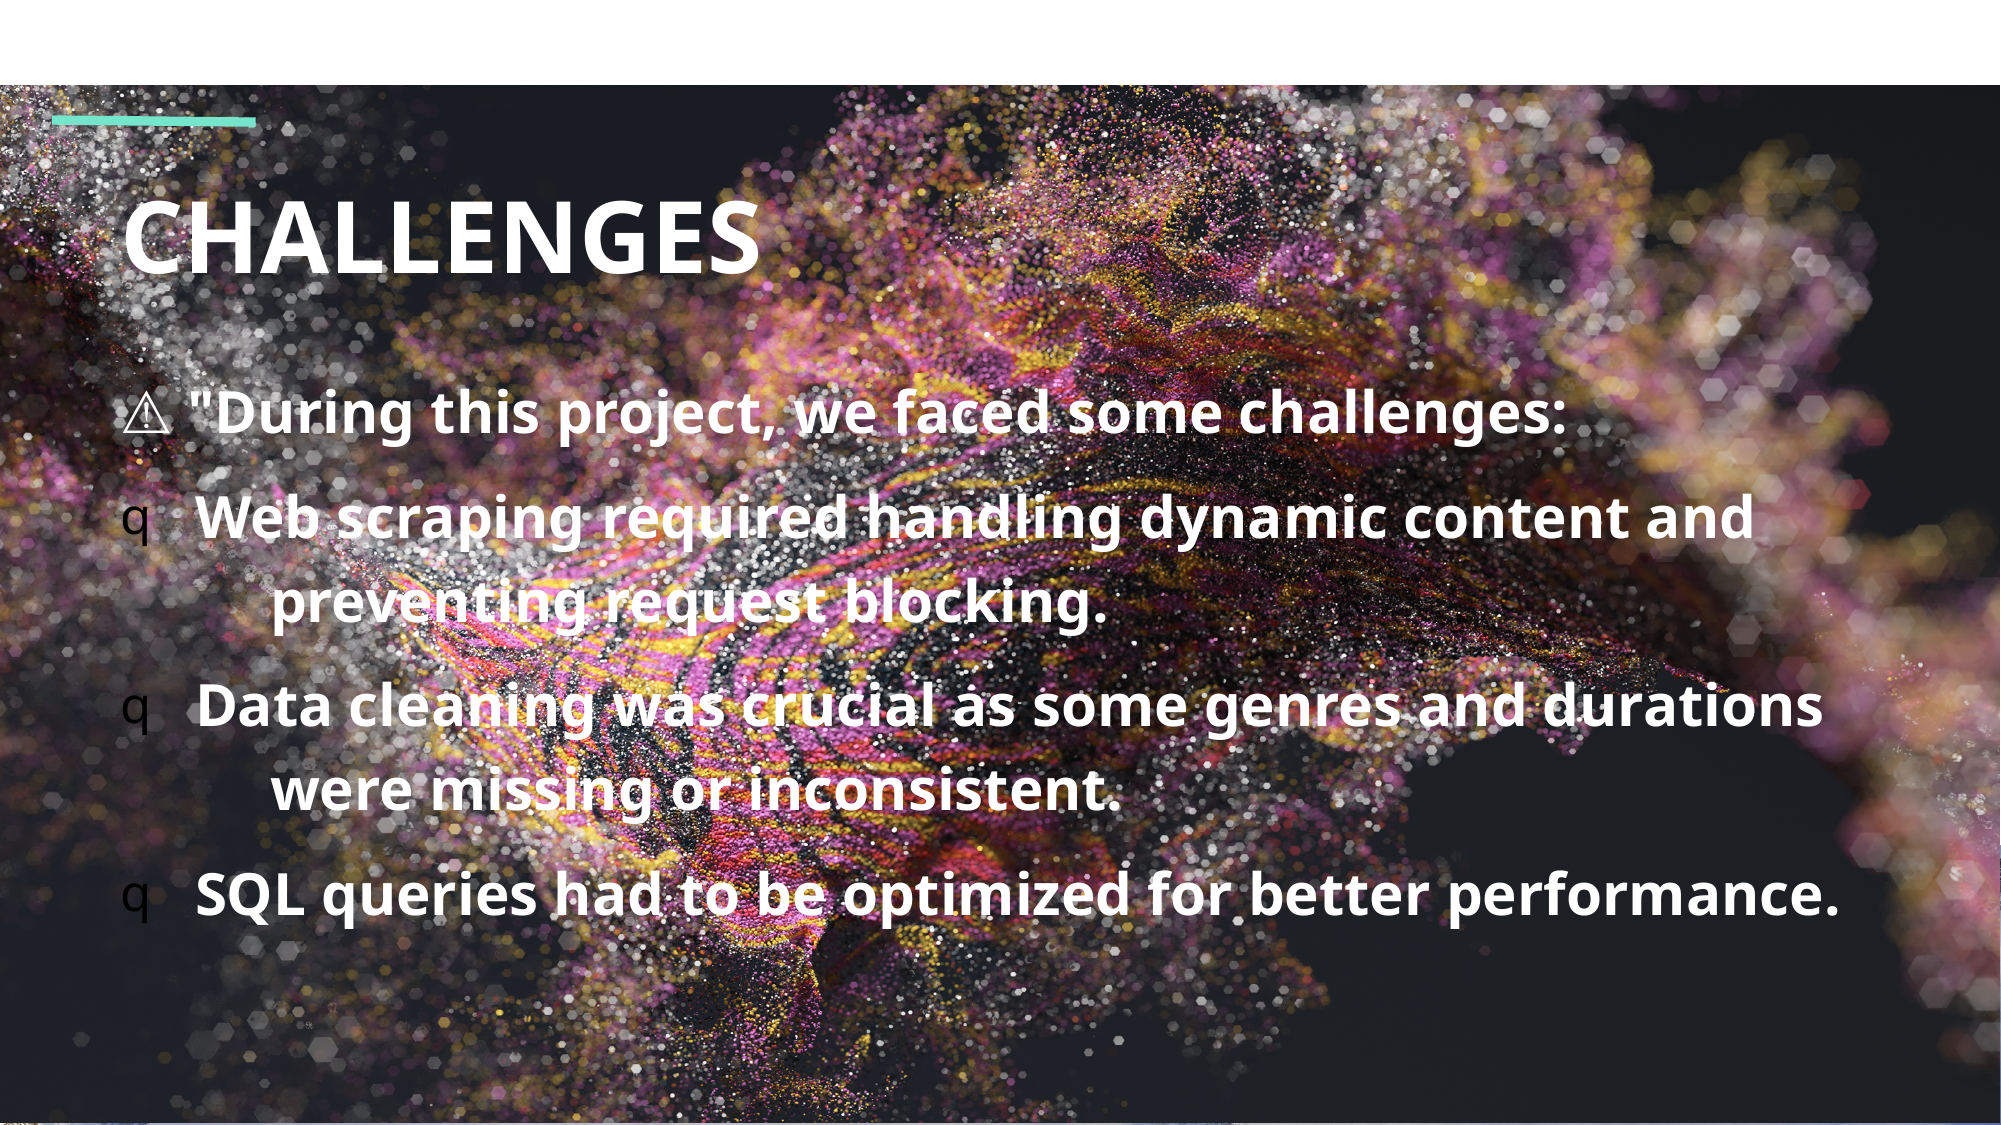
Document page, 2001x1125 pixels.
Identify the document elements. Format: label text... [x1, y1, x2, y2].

picture [0, 85, 2000, 1125]
list ⚠️ "During this project, we faced some challenges: Web scraping required handling dynamic content and preventing request blocking. Data cleaning was crucial as some genres and durations were missing or inconsistent. SQL queries had to be optimized for better performance. [105, 354, 1892, 940]
title CHALLENGES [105, 166, 1892, 347]
